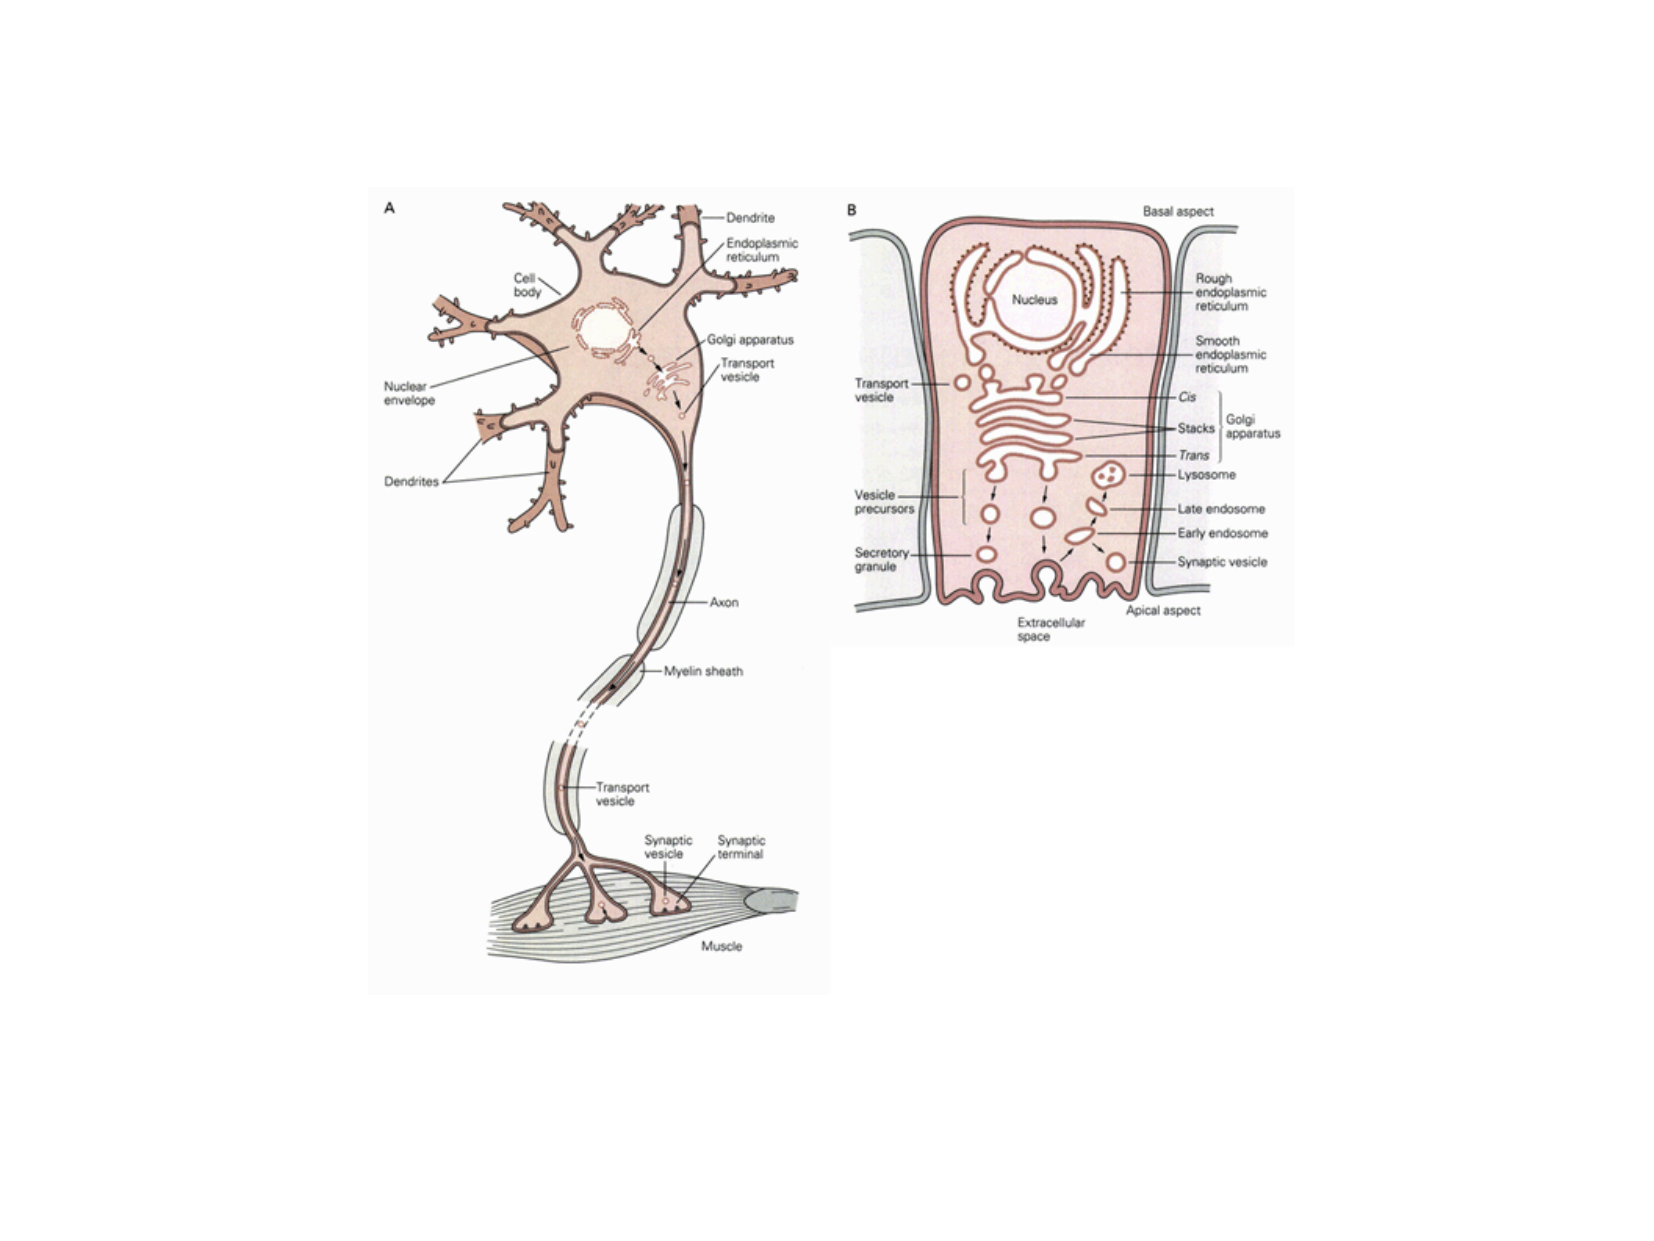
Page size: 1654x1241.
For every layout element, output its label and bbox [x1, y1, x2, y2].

picture [368, 187, 1307, 995]
